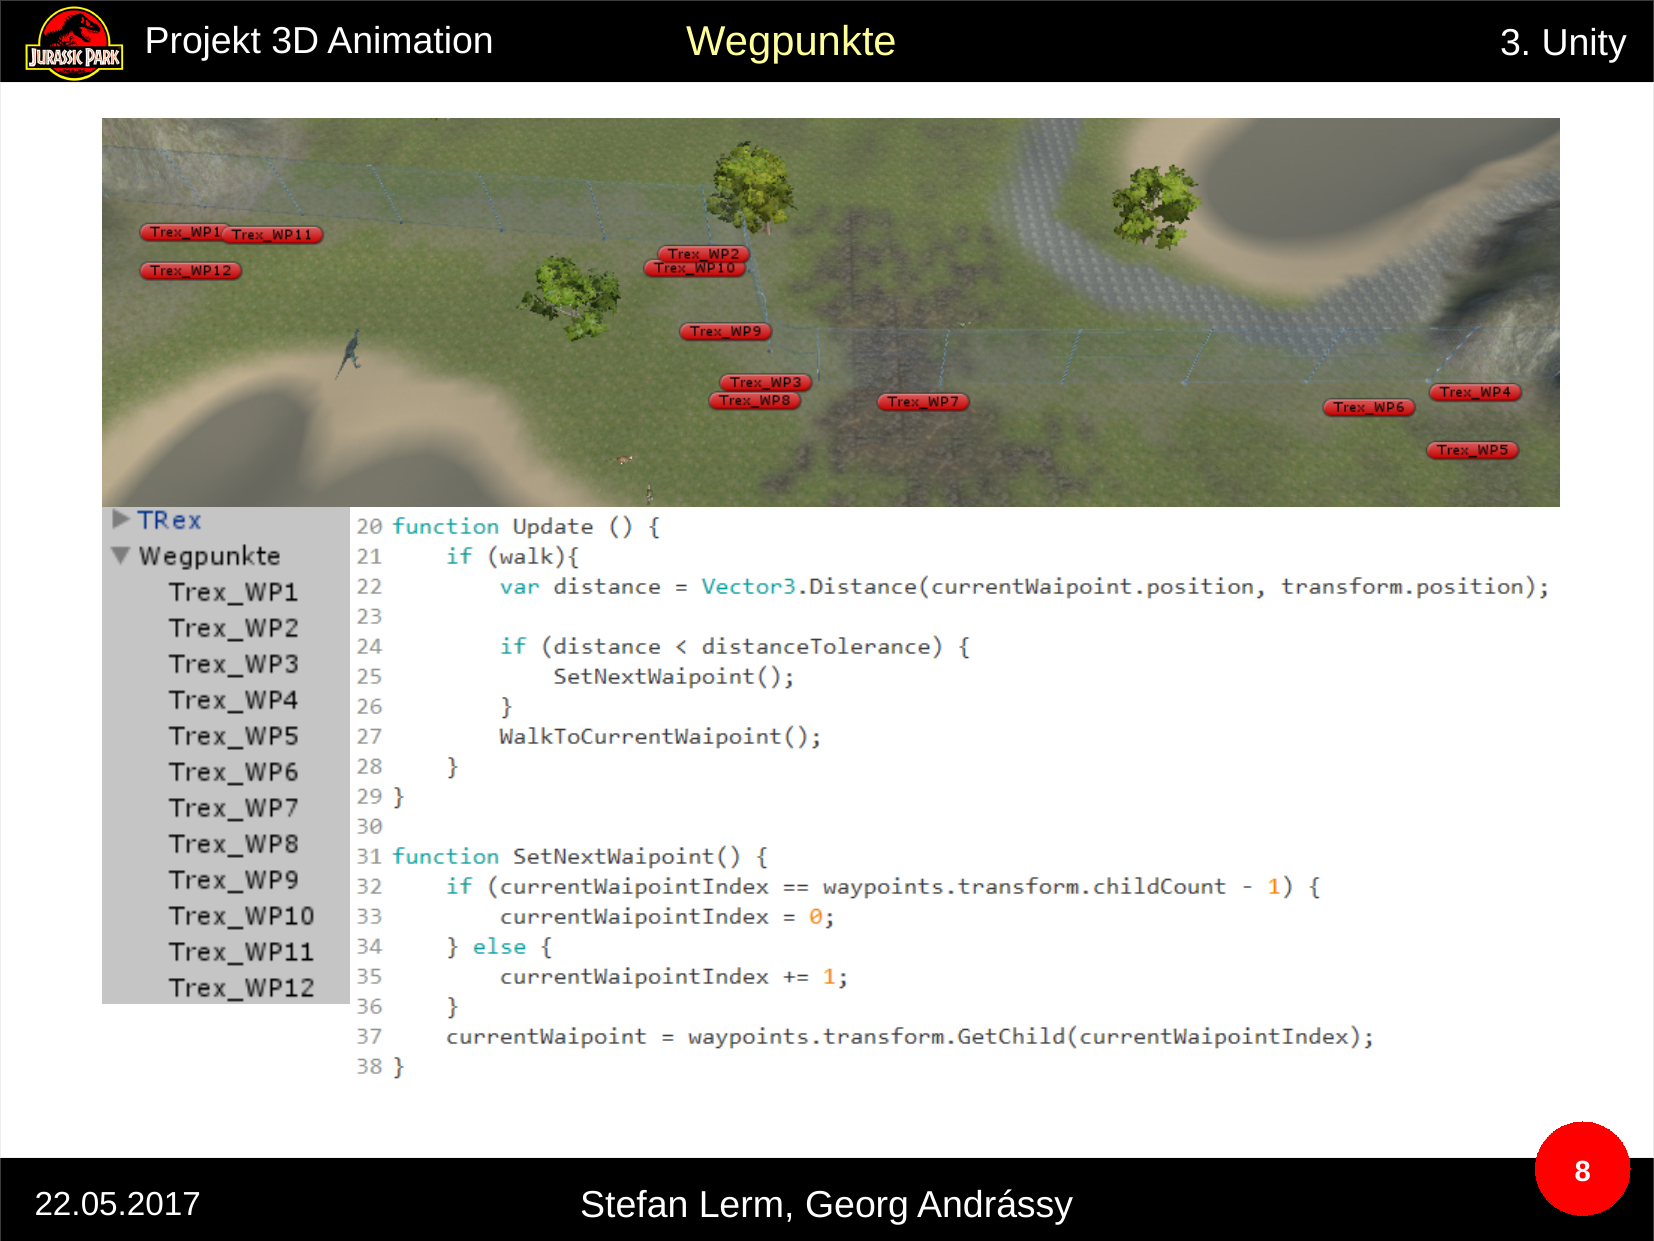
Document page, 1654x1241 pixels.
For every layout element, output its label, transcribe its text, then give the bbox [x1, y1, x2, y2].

text_box 3. Unity [1240, 14, 1642, 113]
picture [23, 5, 125, 82]
picture [102, 118, 1560, 1086]
text_box Wegpunkte [555, 10, 1028, 119]
